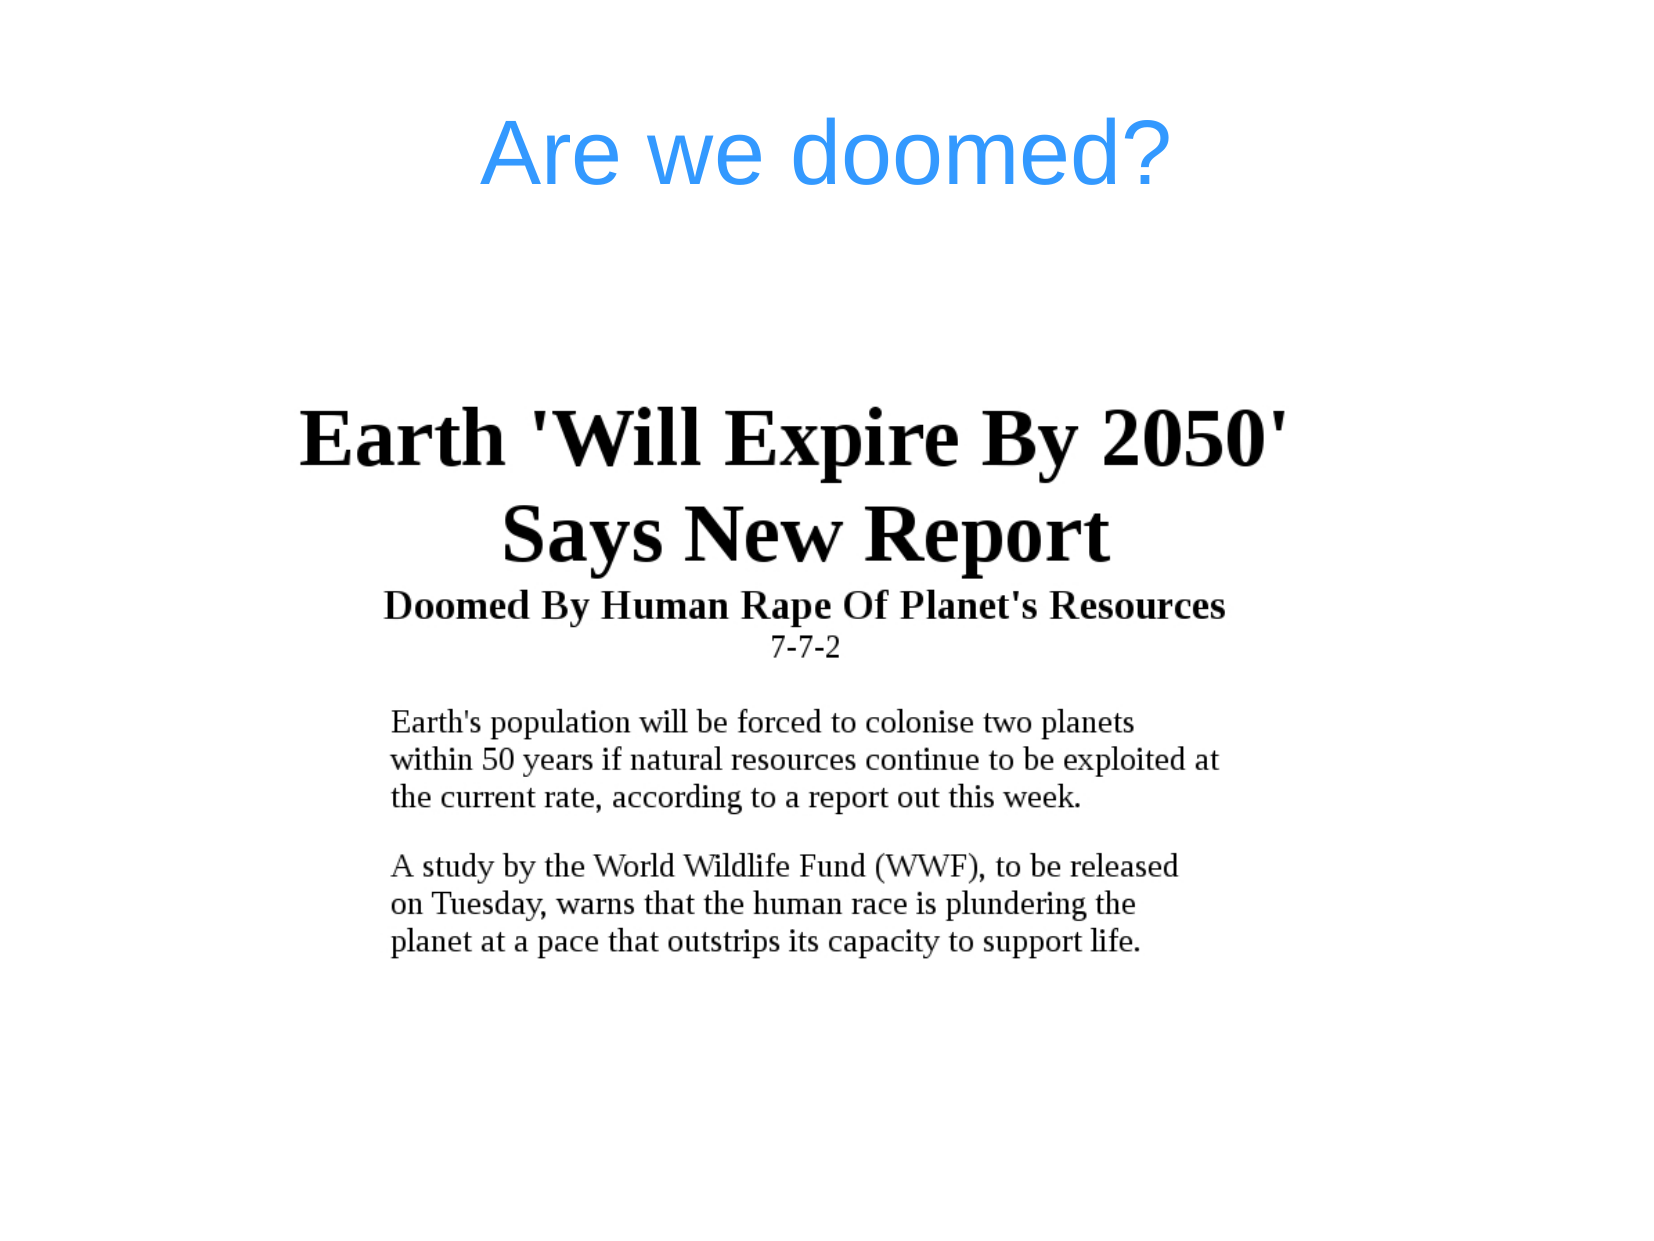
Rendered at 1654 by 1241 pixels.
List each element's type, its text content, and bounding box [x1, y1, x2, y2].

picture [82, 328, 1571, 971]
title Are we doomed? [82, 49, 1571, 257]
